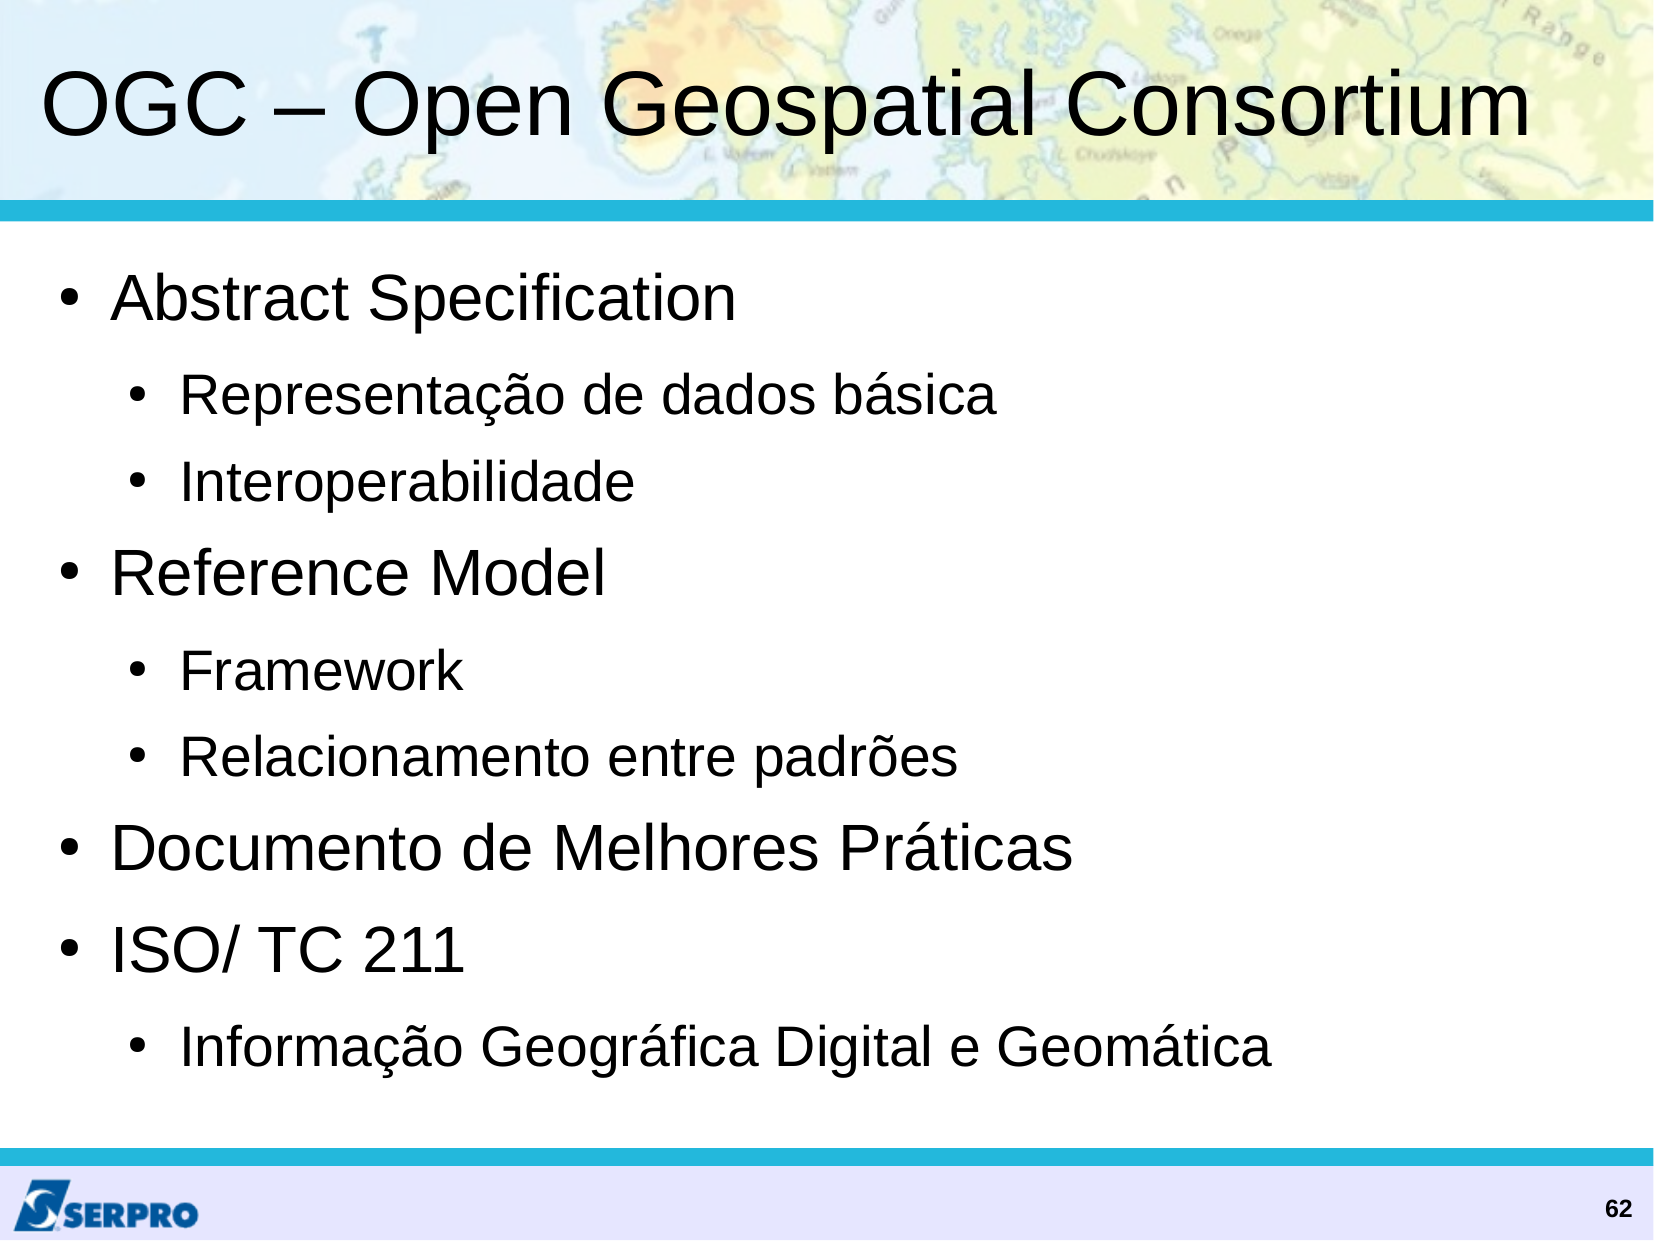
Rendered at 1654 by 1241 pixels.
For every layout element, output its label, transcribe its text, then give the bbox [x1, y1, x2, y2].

picture [10, 1177, 201, 1235]
title OGC – Open Geospatial Consortium [40, 49, 1614, 159]
list Abstract Specification Representação de dados básica Interoperabilidade Reference Model Framework Relacionamento entre padrões Documento de Melhores Práticas ISO/ TC 211 Informação Geográfica Digital e Geomática [40, 261, 1616, 1081]
